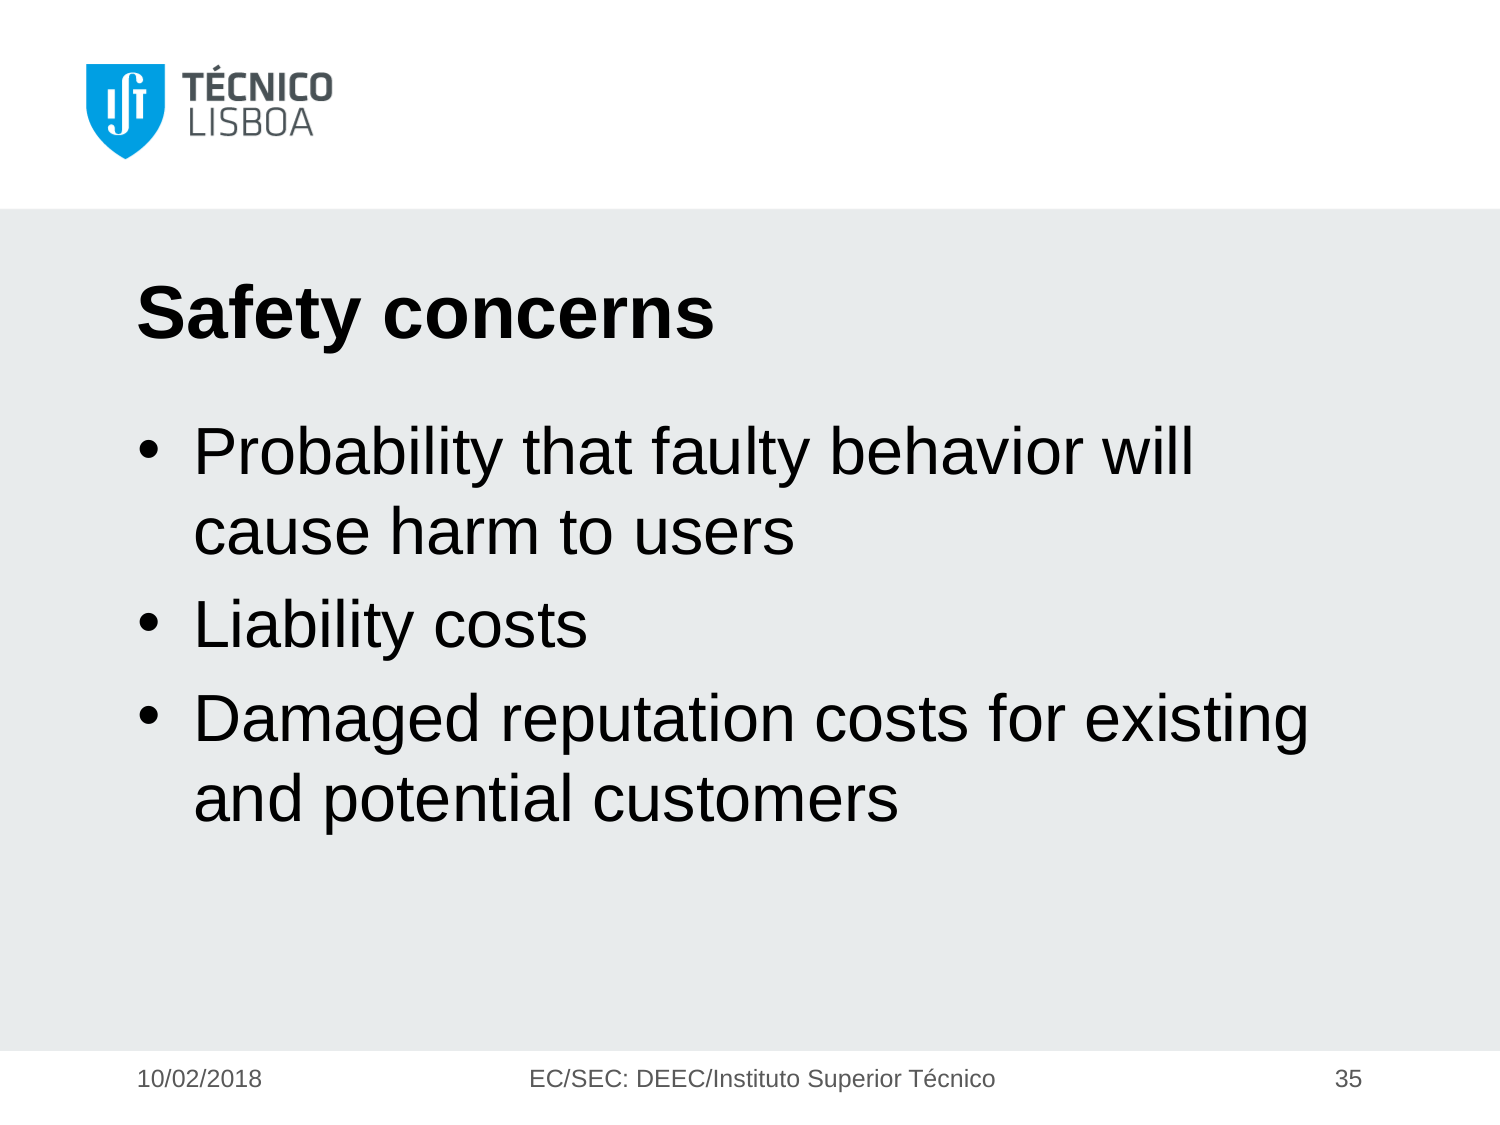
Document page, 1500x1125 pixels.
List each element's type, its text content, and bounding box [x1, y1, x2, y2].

footer EC/SEC: DEEC/Instituto Superior Técnico [512, 1052, 1021, 1103]
slide_number <number> [1077, 1052, 1378, 1103]
title Safety concerns [121, 237, 1378, 381]
list Probability that faulty behavior will cause harm to users Liability costs Damaged reputation costs for existing and potential customers [121, 400, 1378, 1005]
slide_number 10/02/2018 [121, 1052, 425, 1103]
picture [0, 0, 1500, 1125]
